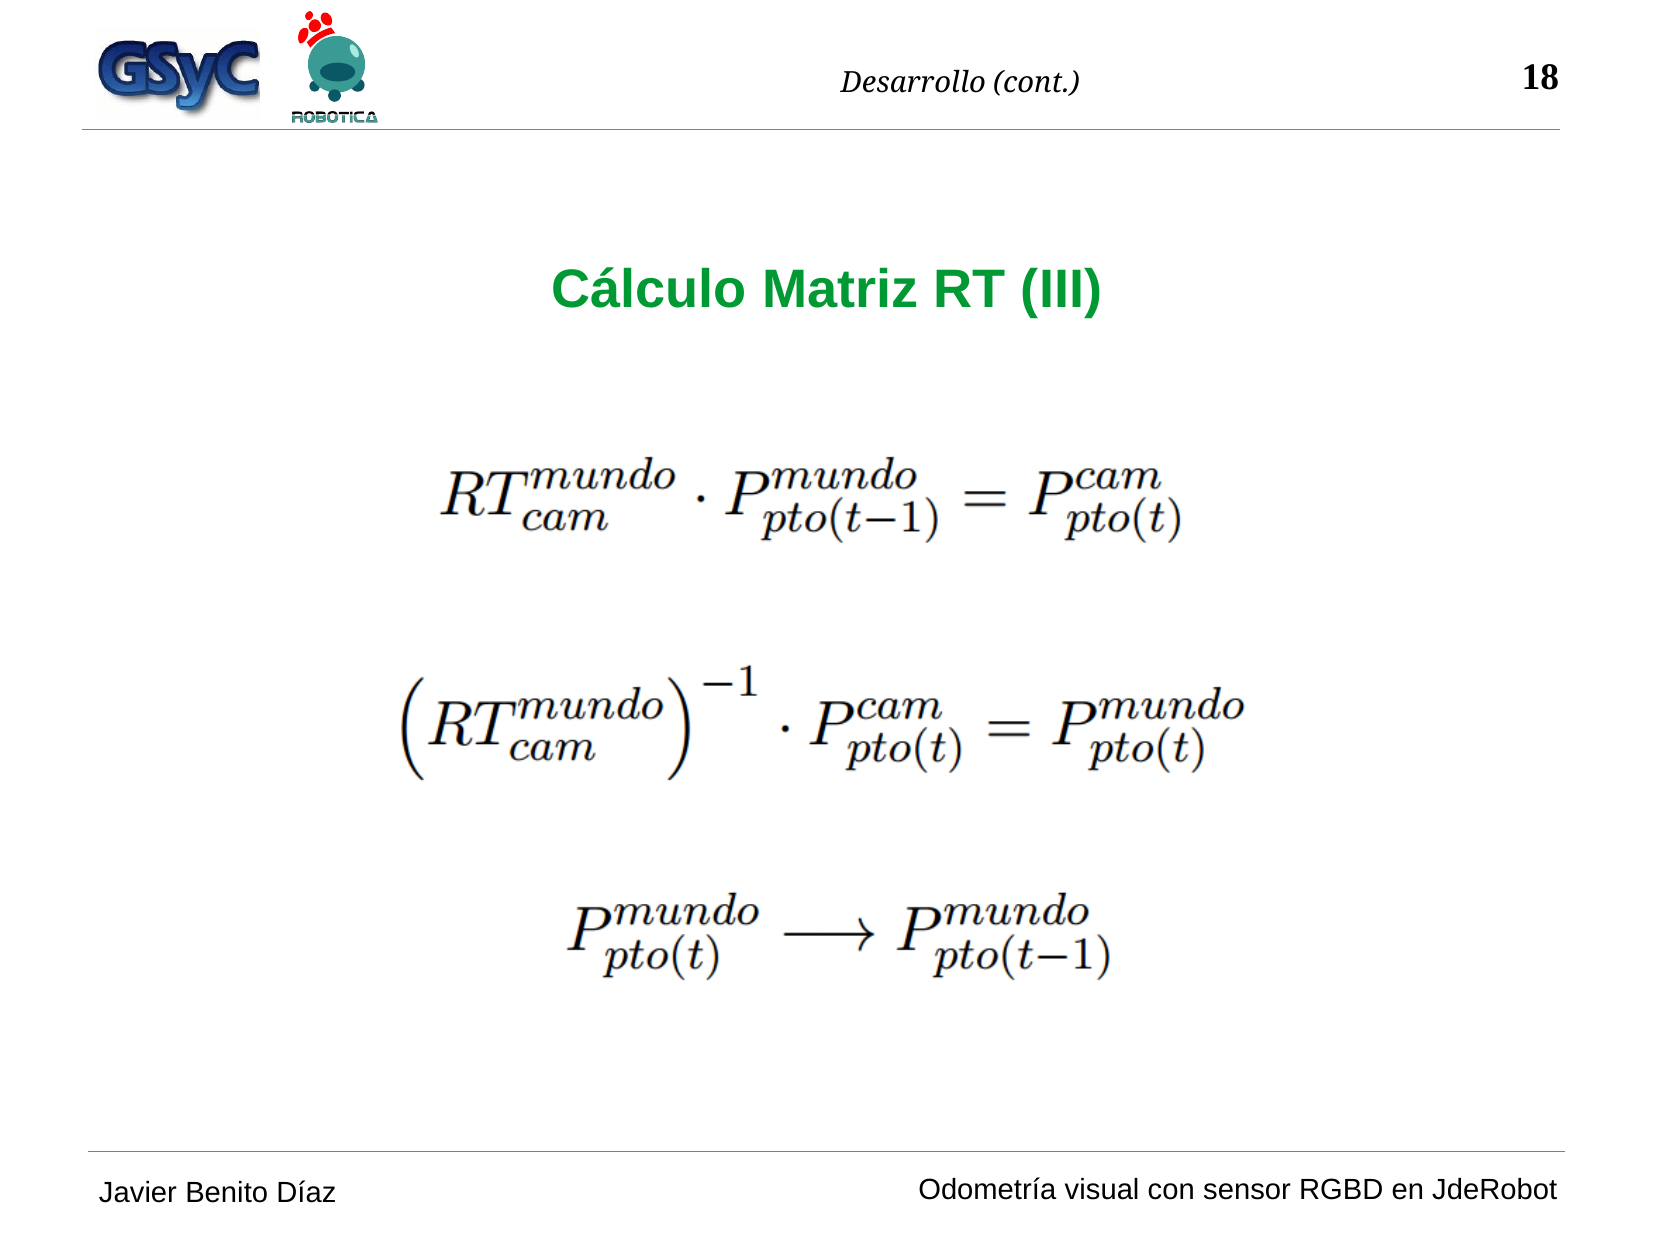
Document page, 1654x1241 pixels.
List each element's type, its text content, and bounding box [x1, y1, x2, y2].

title Cálculo Matriz RT (III) [82, 236, 1571, 443]
picture [265, 413, 1418, 1033]
picture [94, 28, 260, 119]
text_box Desarrollo (cont.) [709, 53, 1211, 103]
picture [292, 11, 378, 123]
